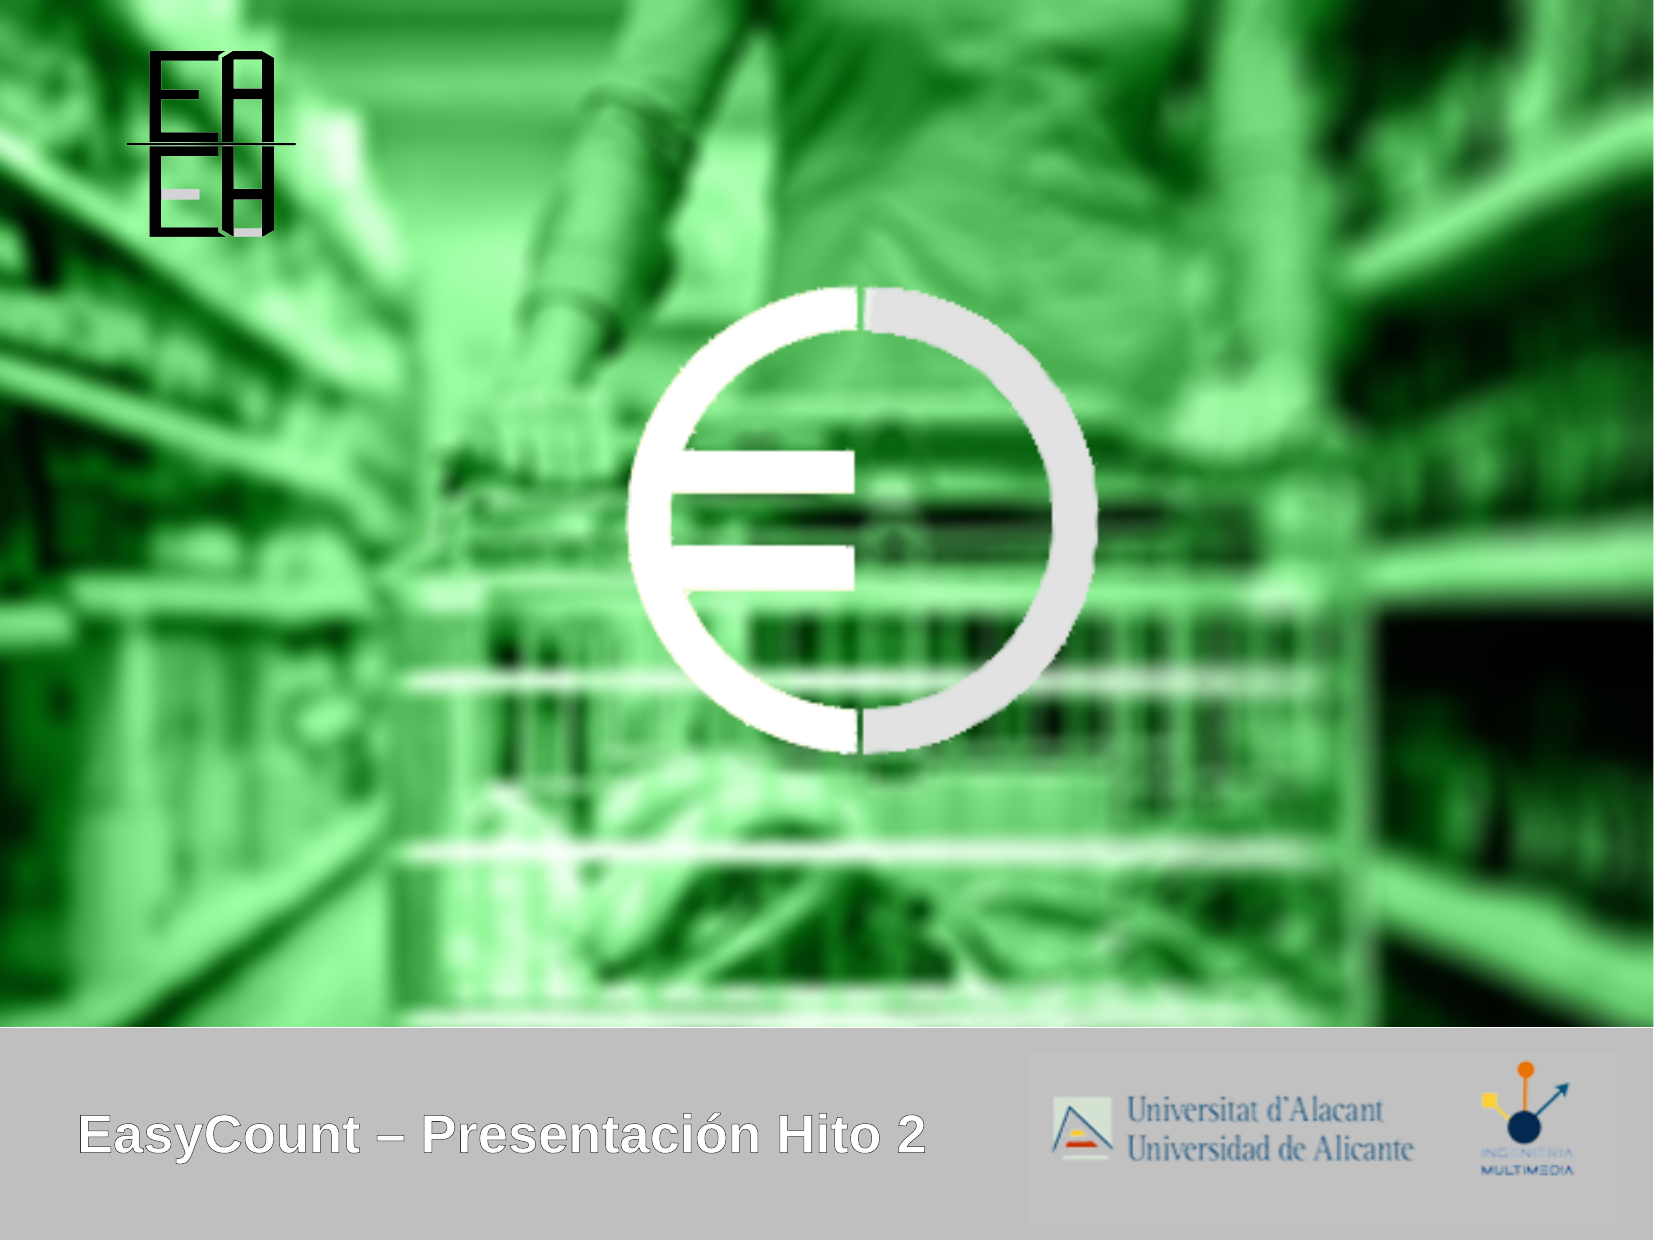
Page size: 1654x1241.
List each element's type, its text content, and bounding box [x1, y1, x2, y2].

picture [0, 0, 1654, 1027]
picture [1027, 1051, 1622, 1230]
text_box EasyCount – Presentación Hito 2 [0, 1027, 1654, 1241]
